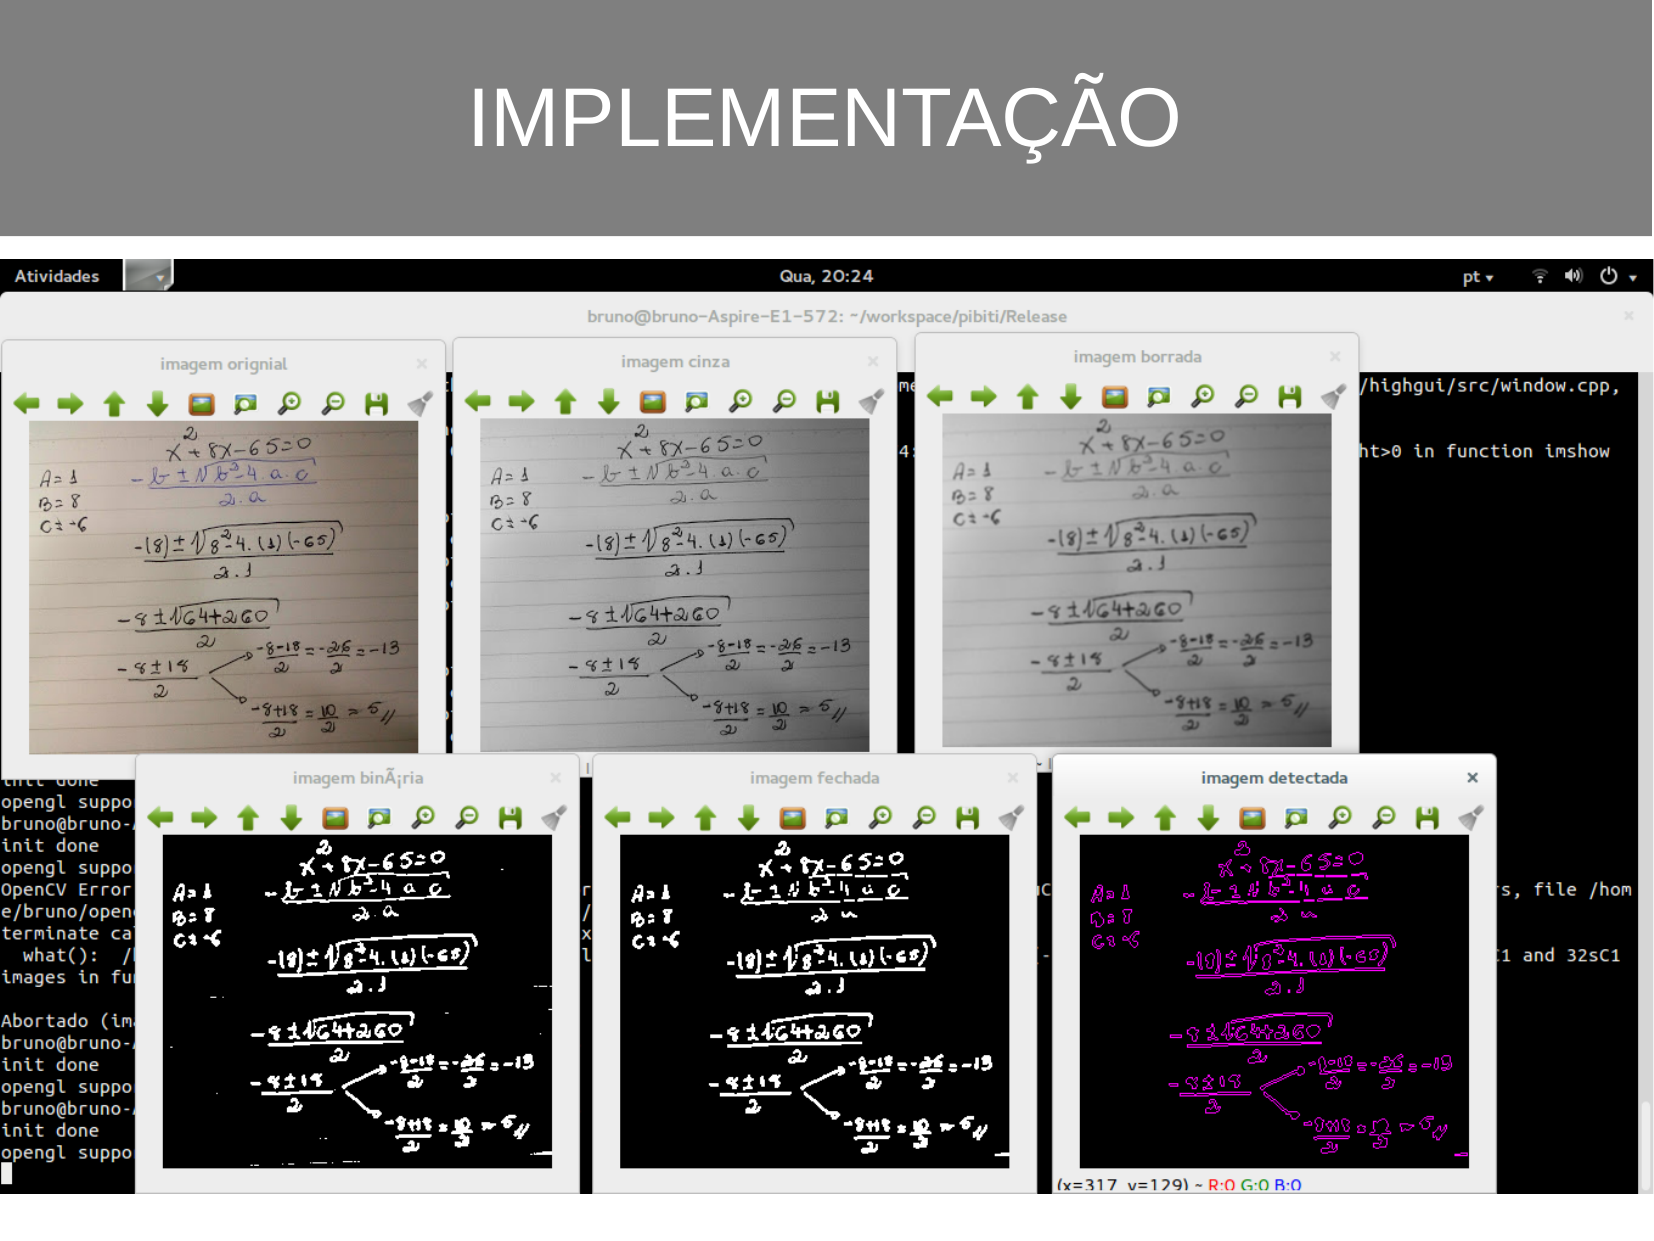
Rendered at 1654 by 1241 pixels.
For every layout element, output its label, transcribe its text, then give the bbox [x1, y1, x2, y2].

text_box IMPLEMENTAÇÃO [0, 0, 1652, 237]
picture [0, 259, 1654, 1194]
